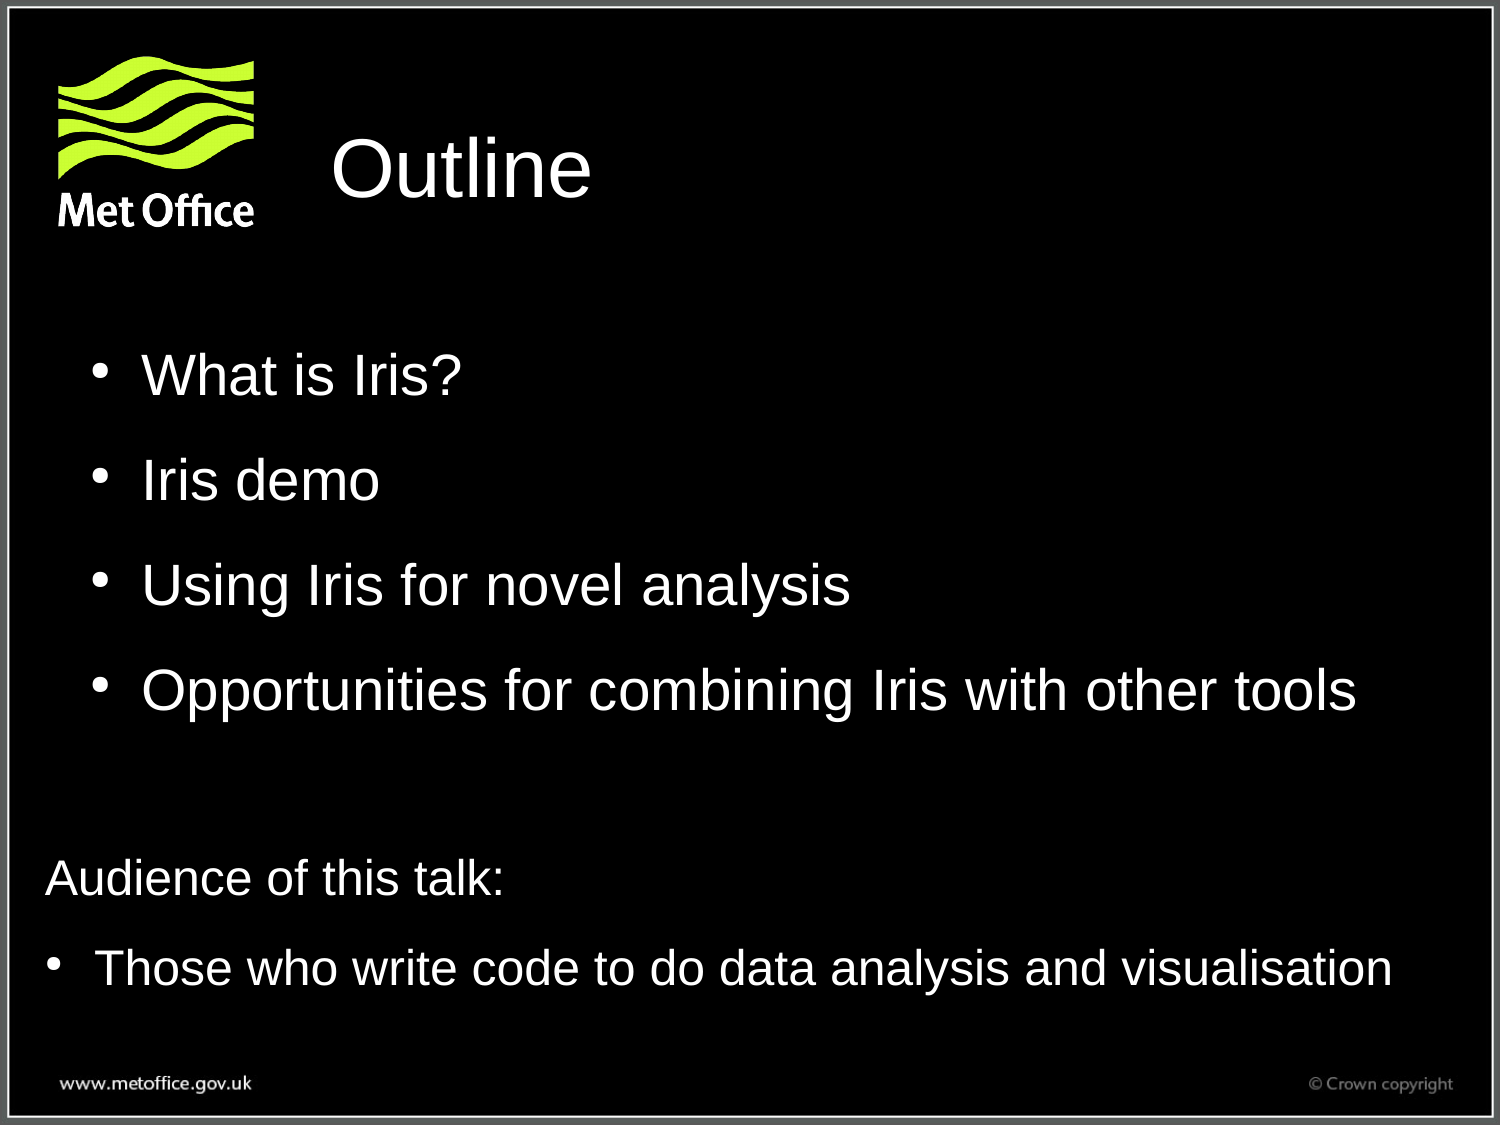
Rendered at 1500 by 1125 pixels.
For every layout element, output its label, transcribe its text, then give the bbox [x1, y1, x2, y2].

text_box What is Iris? Iris demo Using Iris for novel analysis Opportunities for combining Iris with other tools [75, 294, 1441, 751]
text_box Audience of this talk: Those who write code to do data analysis and visualisation [30, 807, 1471, 1063]
title Outline [330, 44, 1425, 233]
picture [2, 2, 1498, 1123]
